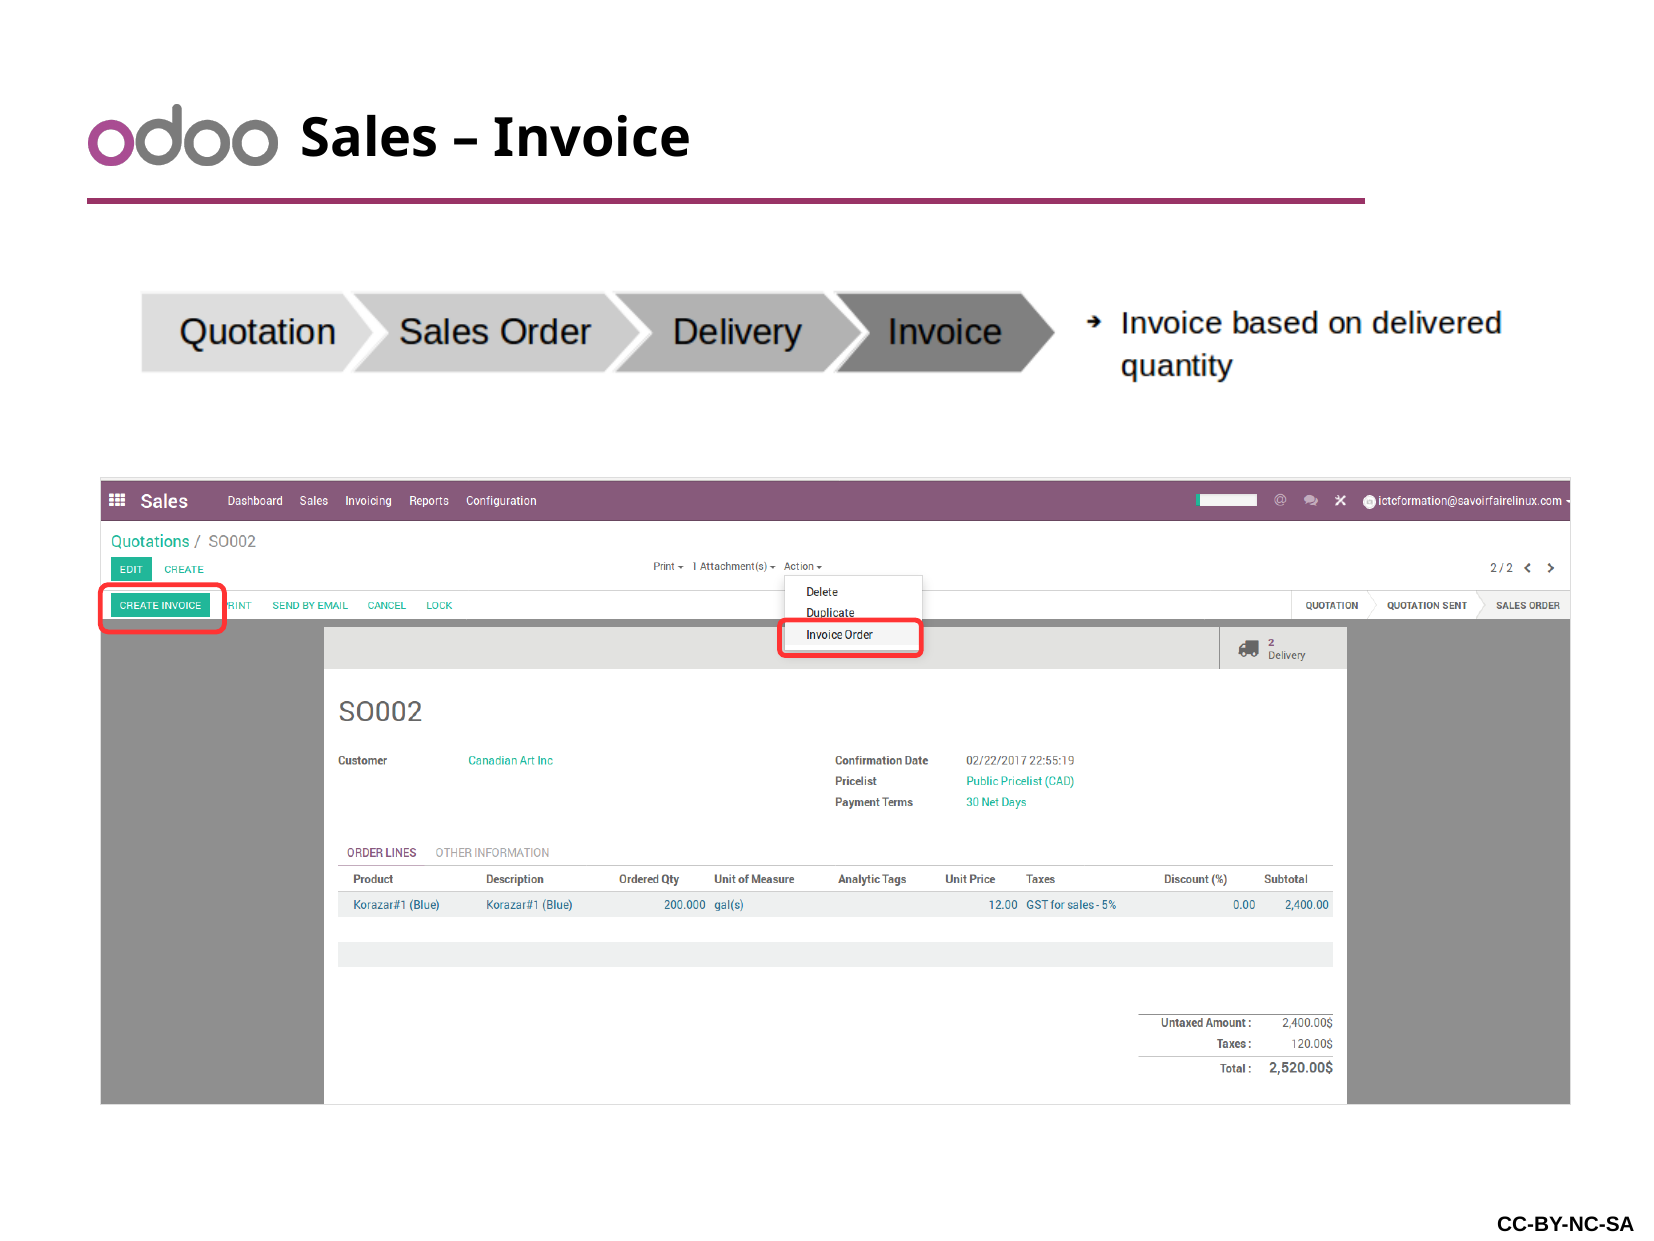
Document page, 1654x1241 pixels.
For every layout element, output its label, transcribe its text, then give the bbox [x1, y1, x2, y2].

text_box [100, 584, 225, 632]
picture [100, 477, 1571, 1105]
title Sales – Invoice [300, 31, 1564, 239]
picture [118, 279, 1524, 396]
picture [88, 104, 278, 166]
text_box CC-BY-NC-SA [1482, 1204, 1654, 1241]
text_box [779, 620, 922, 656]
